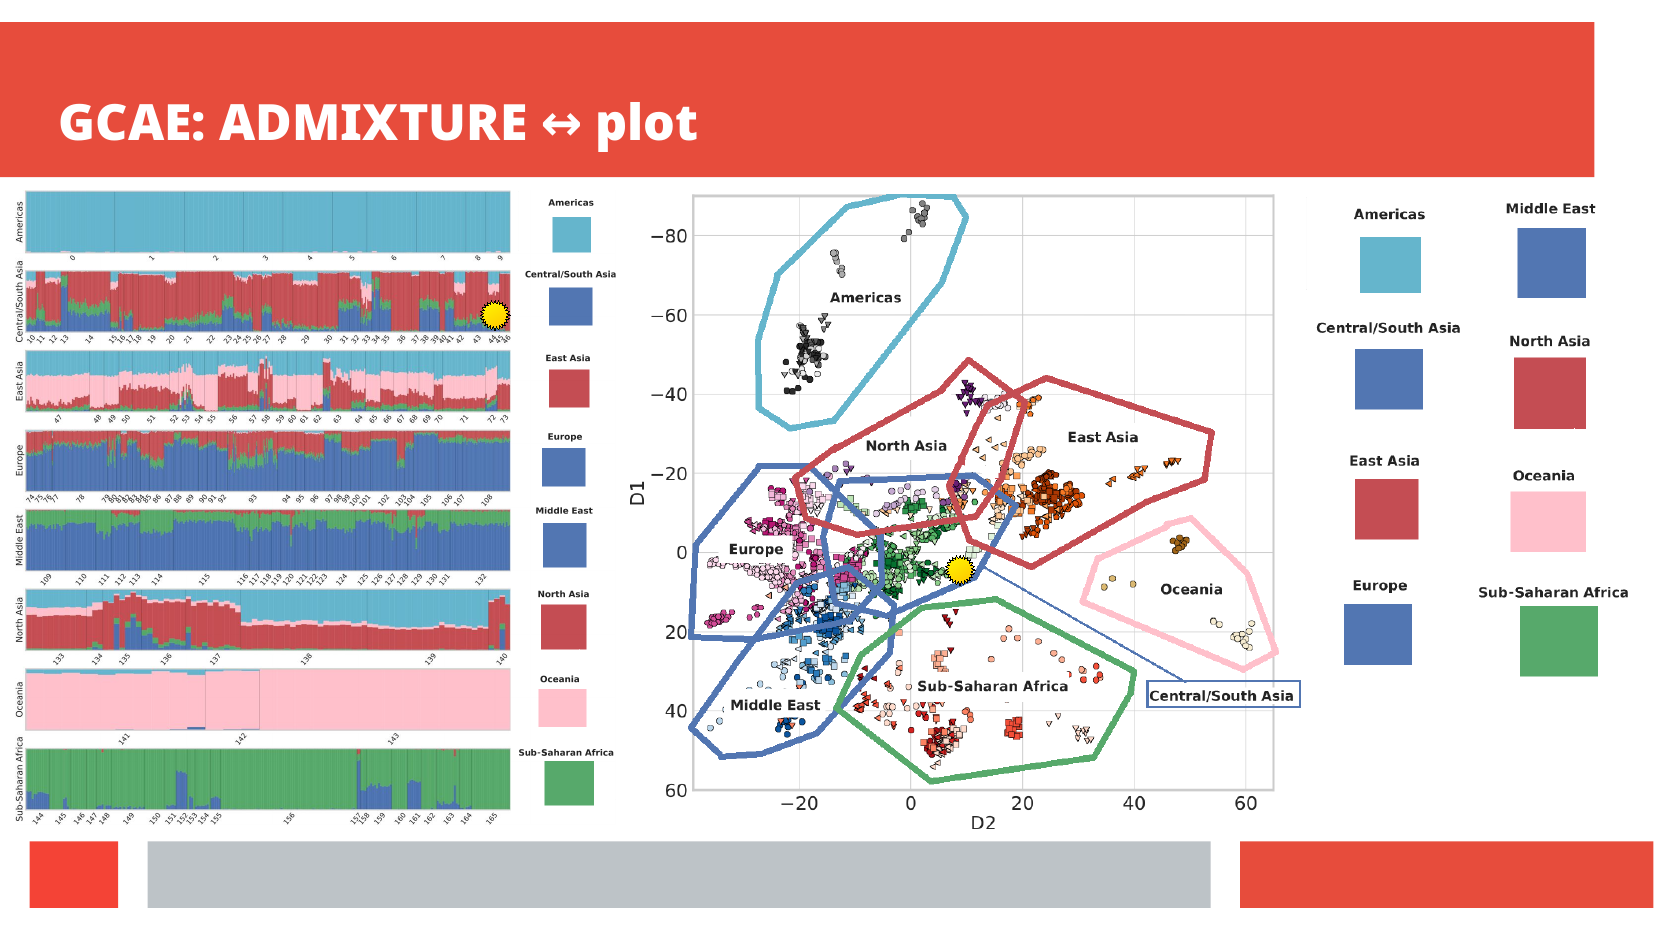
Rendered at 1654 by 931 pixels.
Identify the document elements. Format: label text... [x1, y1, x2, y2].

text_box [480, 300, 511, 331]
picture [630, 194, 1628, 829]
text_box [945, 555, 976, 586]
picture [15, 190, 616, 826]
title GCAE: ADMIXTURE ↔ plot [59, 44, 1595, 156]
